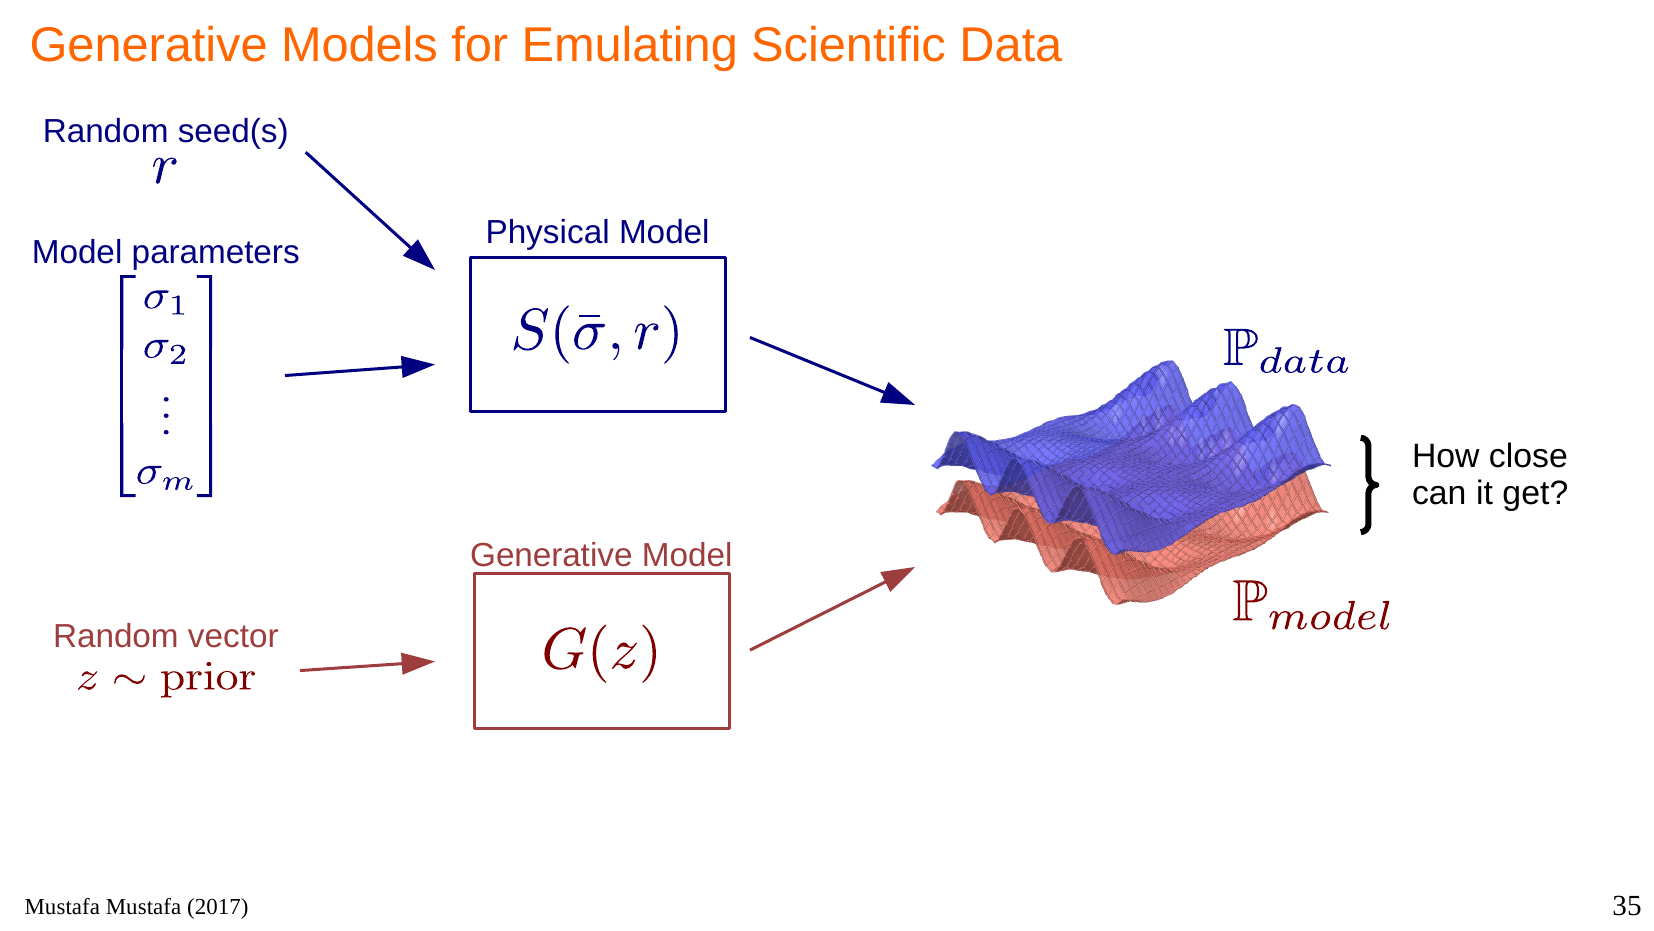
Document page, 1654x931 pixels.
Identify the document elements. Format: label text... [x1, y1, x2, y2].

text_box [151, 157, 180, 184]
picture [896, 264, 1364, 686]
text_box Random seed(s) [28, 105, 304, 158]
text_box [75, 661, 257, 698]
text_box Physical Model [470, 206, 726, 256]
text_box [510, 305, 684, 364]
text_box How close can it get? [1397, 429, 1594, 557]
text_box [541, 624, 662, 683]
text_box [105, 275, 227, 498]
text_box [1232, 580, 1393, 630]
text_box Random vector [38, 610, 294, 663]
text_box Generative Model [455, 528, 748, 581]
text_box Model parameters [17, 226, 316, 279]
text_box [1222, 328, 1351, 374]
title Generative Models for Emulating Scientific Data [29, 15, 1621, 74]
